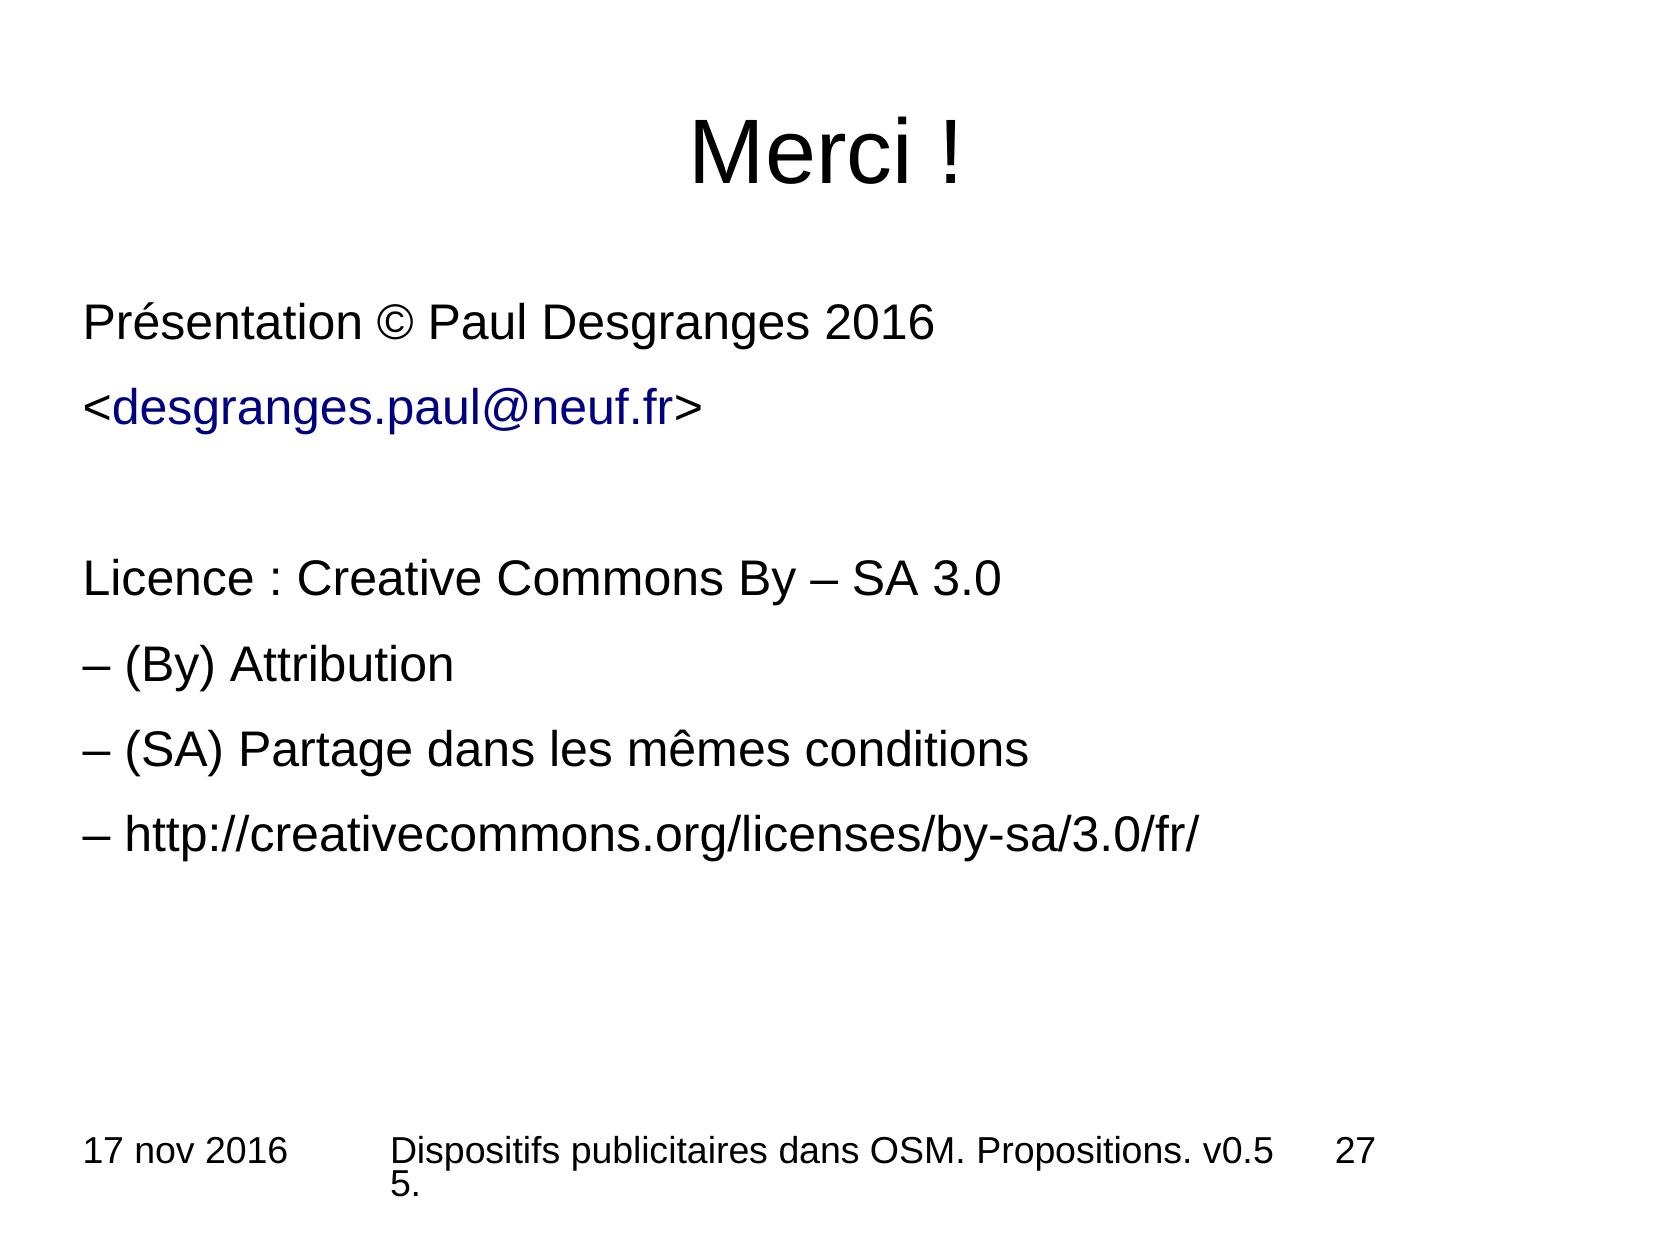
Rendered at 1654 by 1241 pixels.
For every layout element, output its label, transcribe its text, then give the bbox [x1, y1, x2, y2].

list Présentation © Paul Desgranges 2016 <desgranges.paul@neuf.fr> Licence : Creative Commons By – SA 3.0 – (By) Attribution – (SA) Partage dans les mêmes conditions – http://creativecommons.org/licenses/by-sa/3.0/fr/ [82, 290, 1571, 1010]
title Merci ! [82, 49, 1571, 257]
